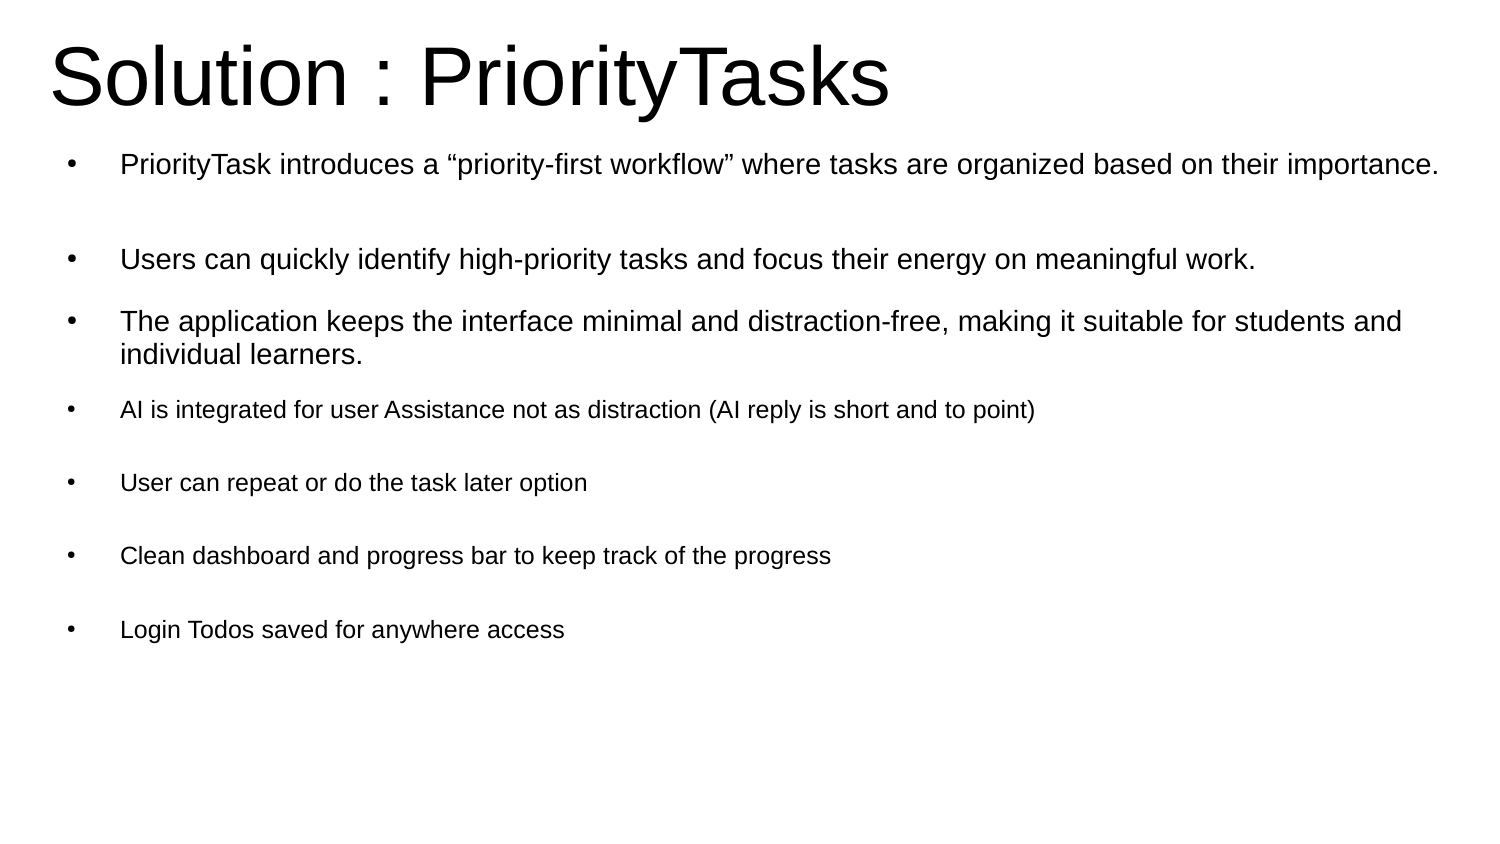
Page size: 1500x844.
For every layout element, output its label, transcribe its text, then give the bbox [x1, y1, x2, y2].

title Solution : PriorityTasks [49, 29, 1447, 124]
list PriorityTask introduces a “priority-first workflow” where tasks are organized based on their importance. Users can quickly identify high-priority tasks and focus their energy on meaningful work. The application keeps the interface minimal and distraction-free, making it suitable for students and individual learners. AI is integrated for user Assistance not as distraction (AI reply is short and to point) User can repeat or do the task later option Clean dashboard and progress bar to keep track of the progress Login Todos saved for anywhere access [49, 147, 1447, 709]
